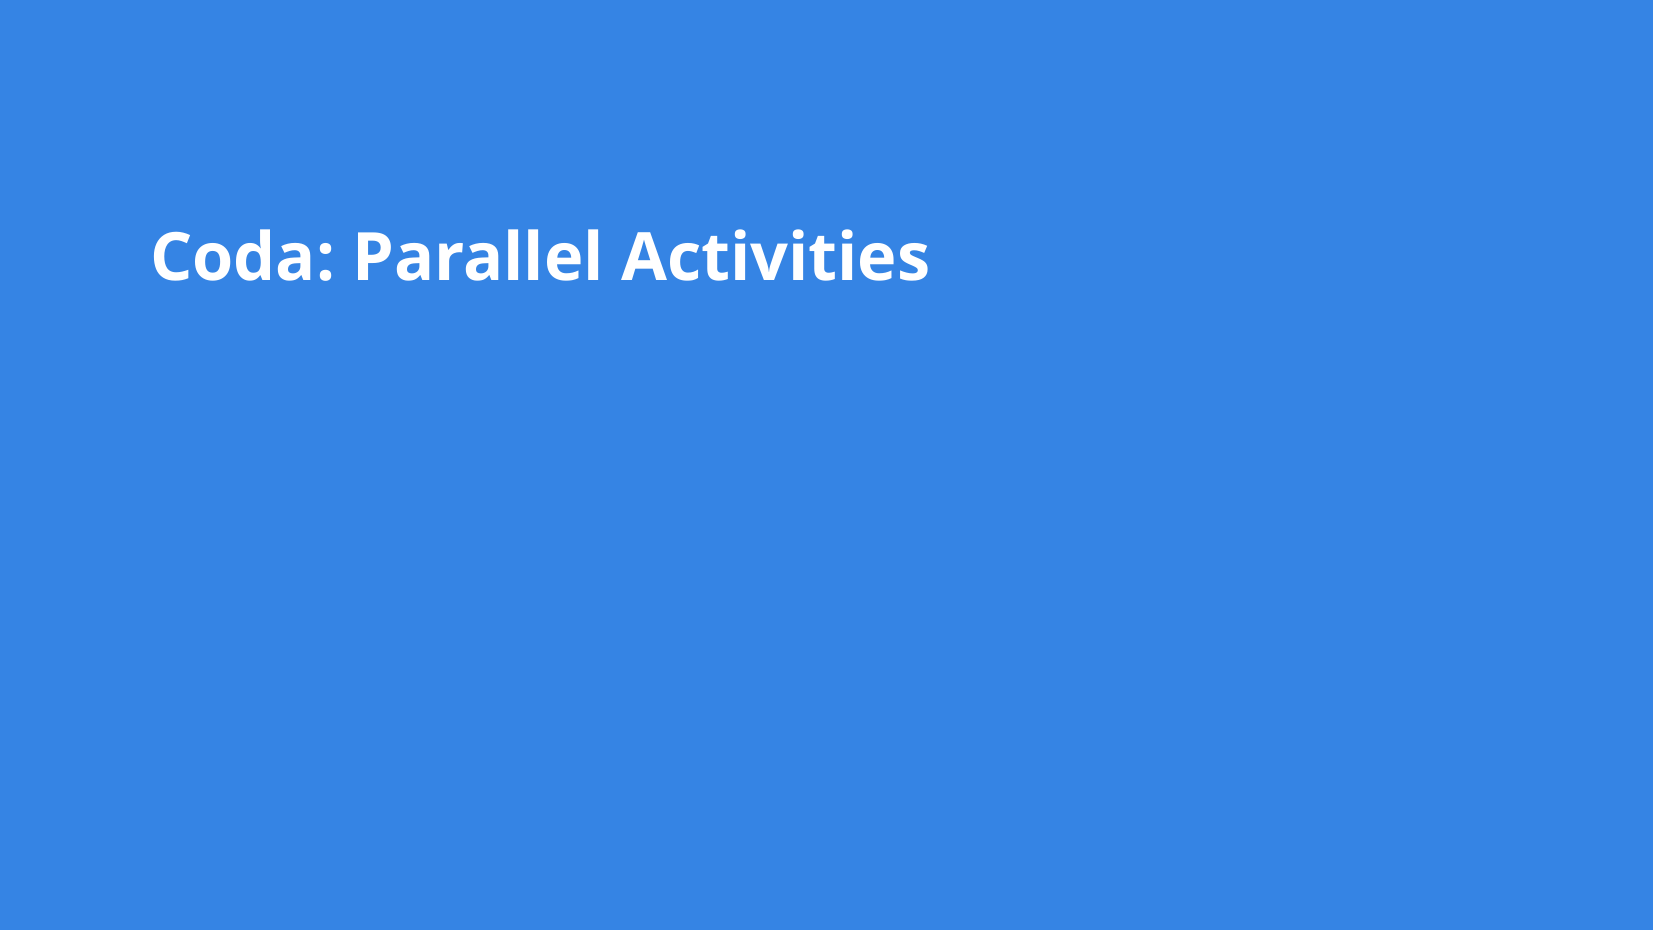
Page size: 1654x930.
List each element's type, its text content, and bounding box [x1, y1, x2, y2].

title Coda: Parallel Activities [150, 144, 1501, 301]
